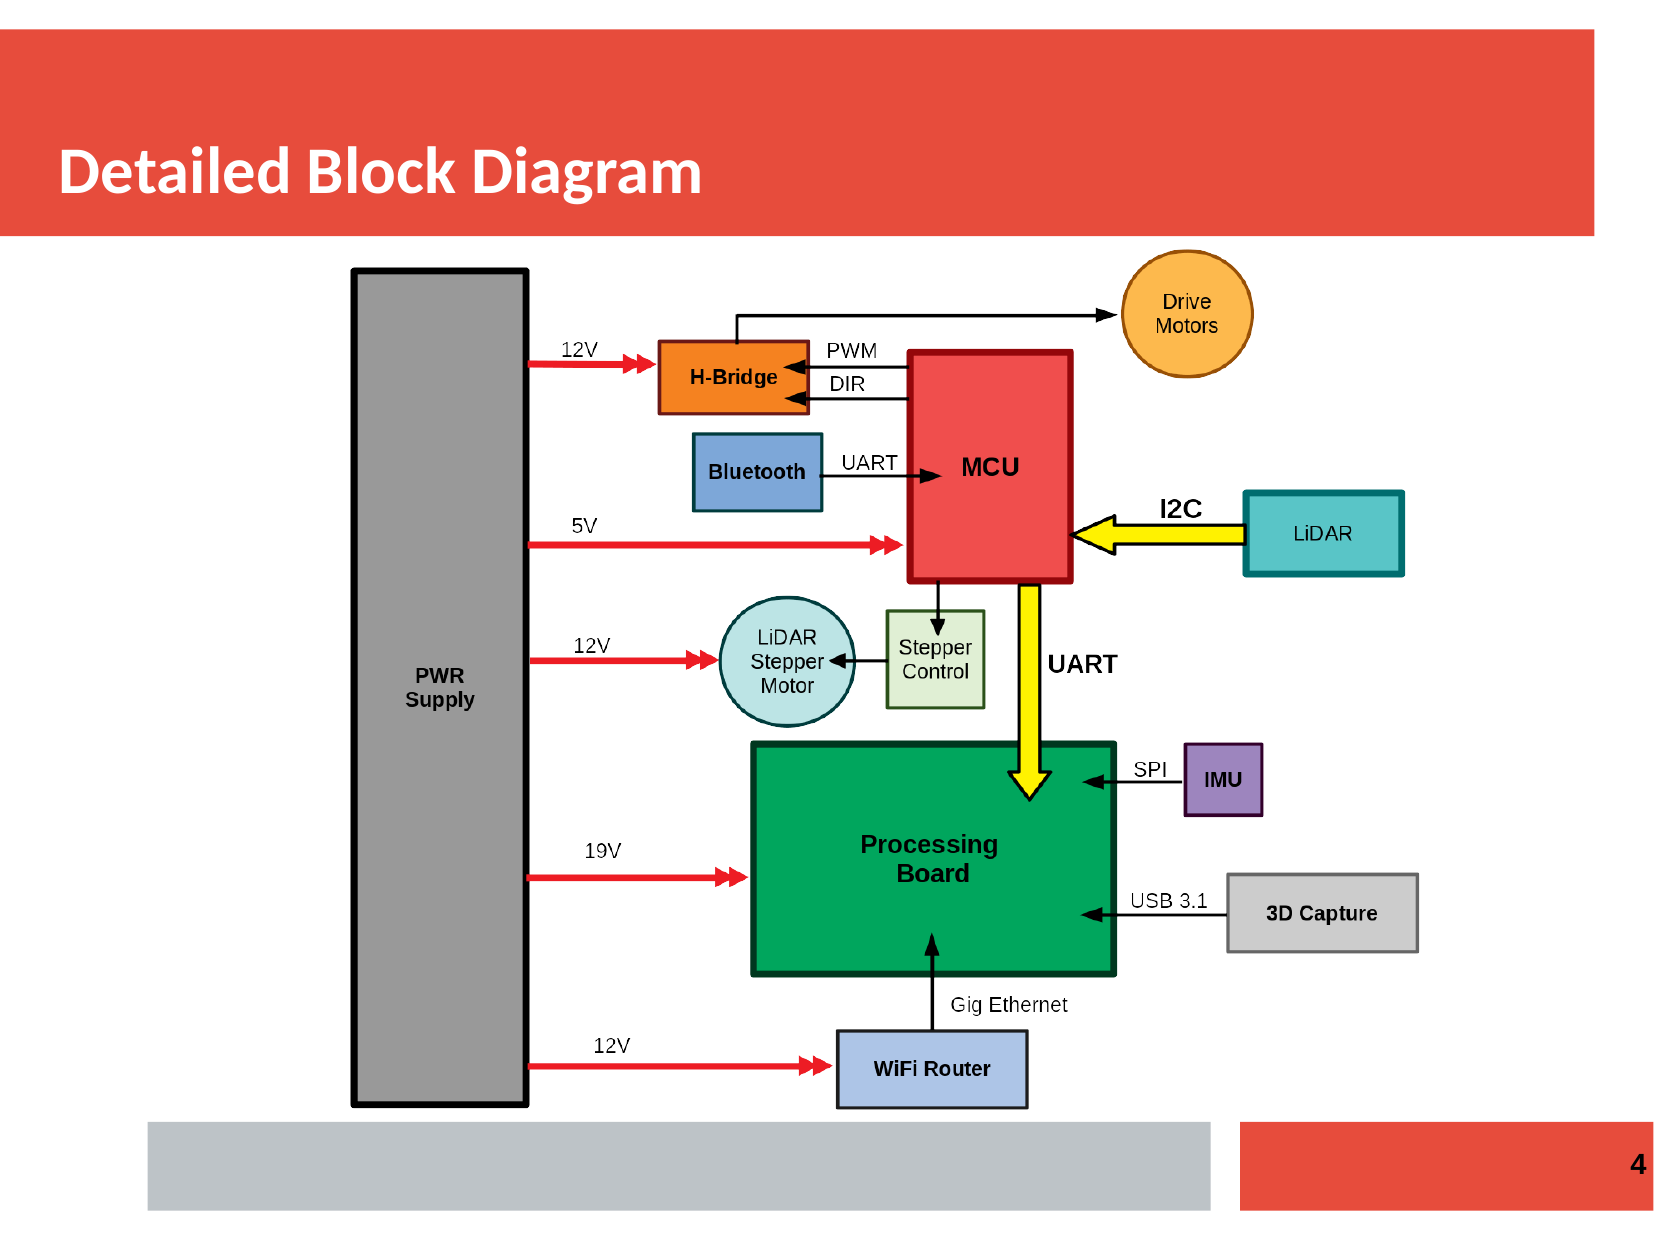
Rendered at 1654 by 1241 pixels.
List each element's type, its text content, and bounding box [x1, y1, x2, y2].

text_box Detailed Block Diagram [58, 58, 1595, 207]
picture [184, 240, 1516, 1118]
slide_number <number> [1547, 1145, 1647, 1241]
